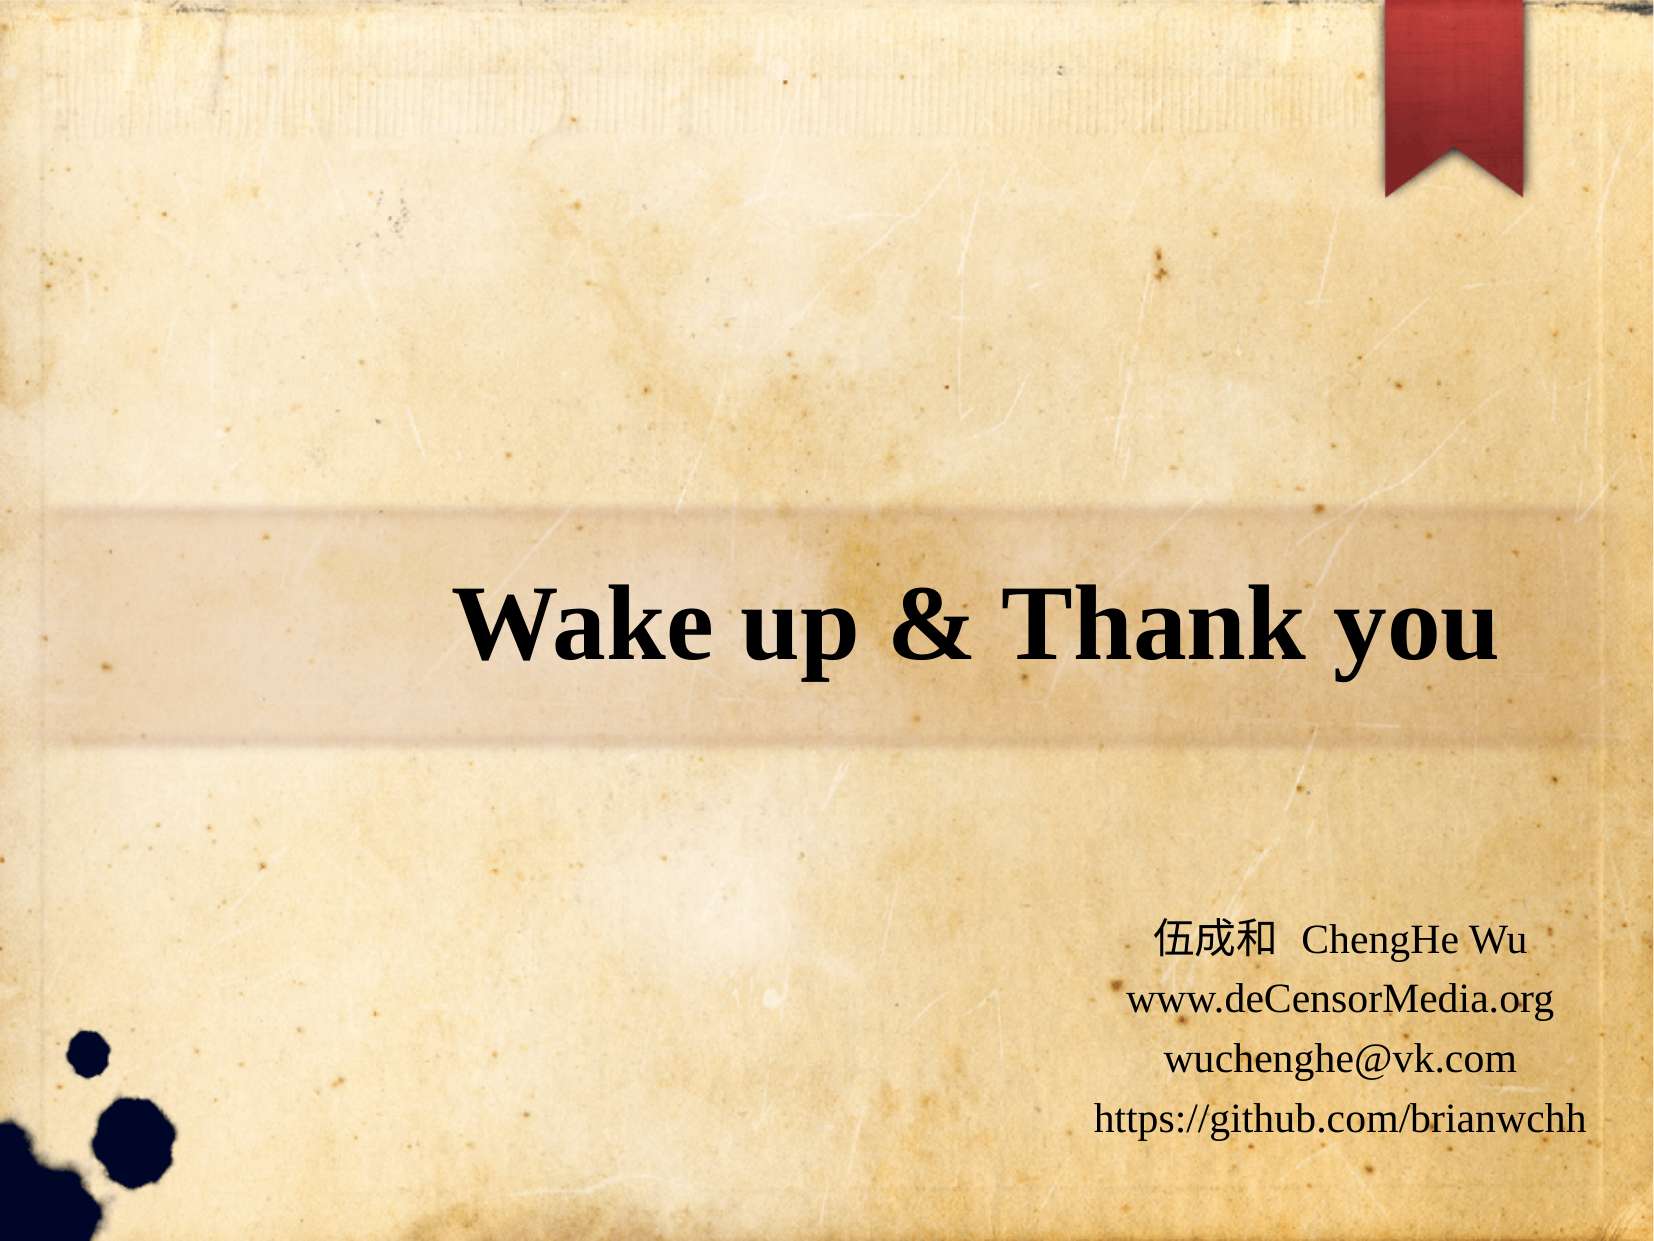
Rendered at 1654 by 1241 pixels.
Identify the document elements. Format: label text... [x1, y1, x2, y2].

list www.deCensorMedia.org [1020, 975, 1591, 1035]
list 伍成和 ChengHe Wu [1020, 915, 1591, 975]
list wuchenghe@vk.com [1020, 1035, 1591, 1095]
title Wake up & Thank you [431, 519, 1530, 727]
picture [0, 0, 1654, 1241]
list https://github.com/brianwchh [1020, 1095, 1591, 1156]
